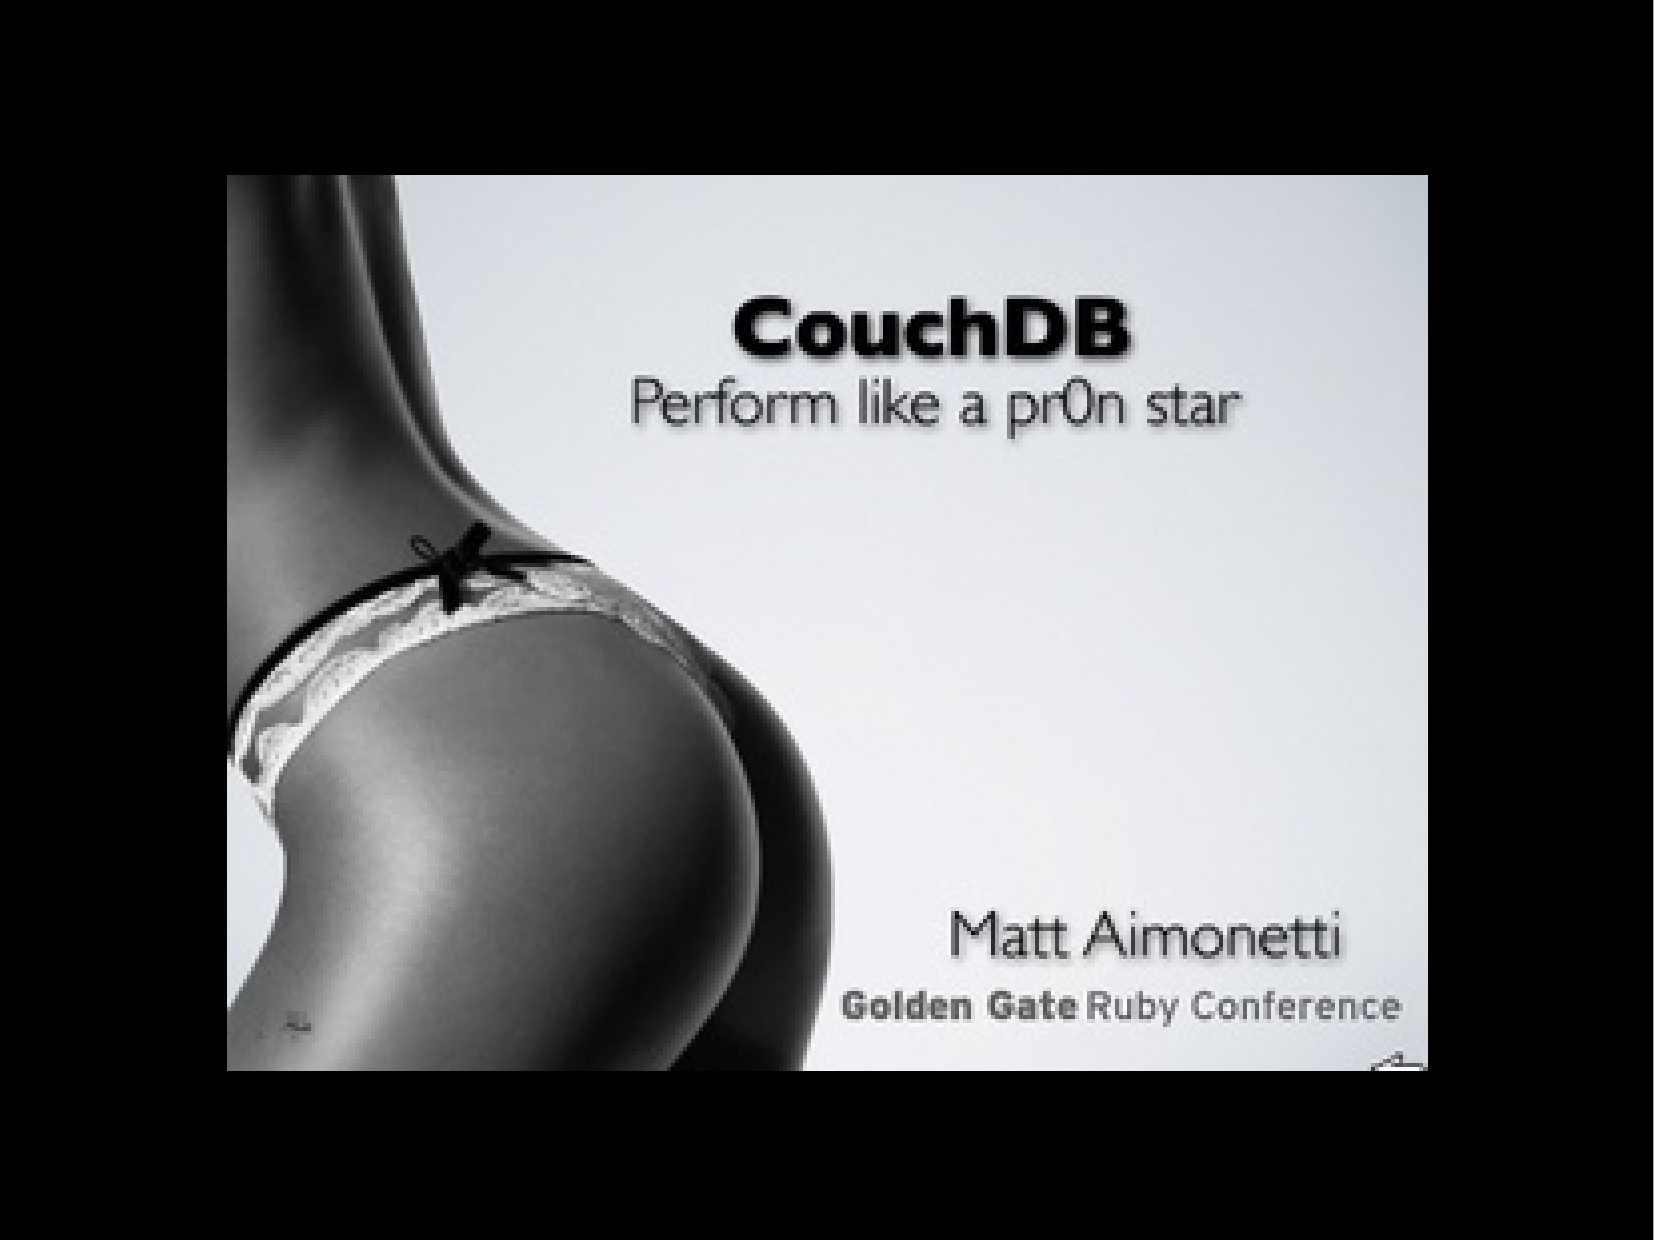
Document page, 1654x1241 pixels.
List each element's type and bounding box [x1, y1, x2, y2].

picture [227, 175, 1428, 1071]
